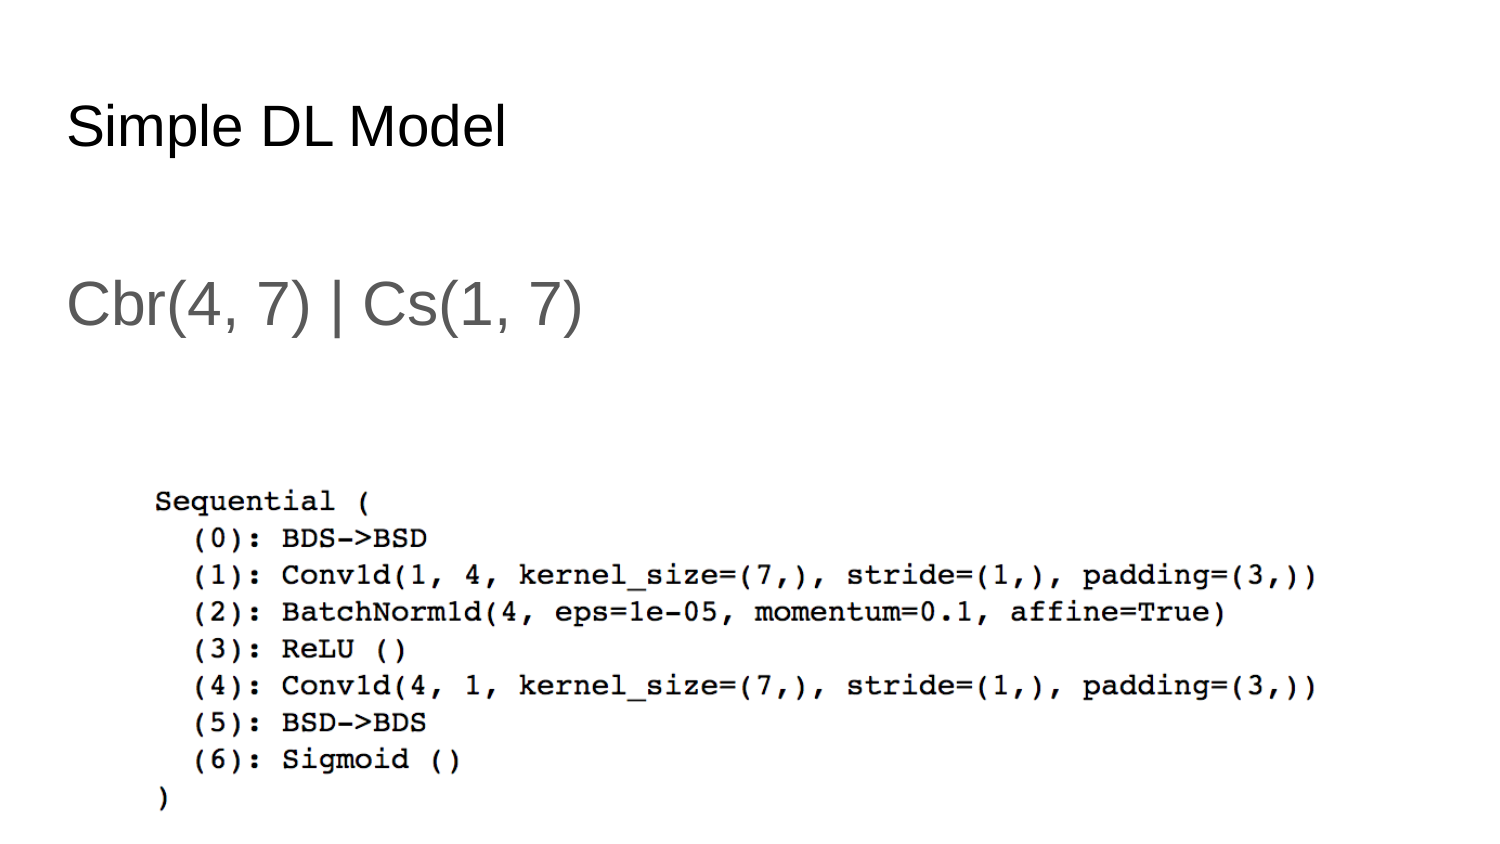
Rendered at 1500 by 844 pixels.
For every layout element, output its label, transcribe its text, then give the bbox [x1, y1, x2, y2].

list Cbr(4, 7) | Cs(1, 7) [51, 237, 841, 364]
title Simple DL Model [51, 72, 1449, 167]
picture [140, 482, 1360, 831]
